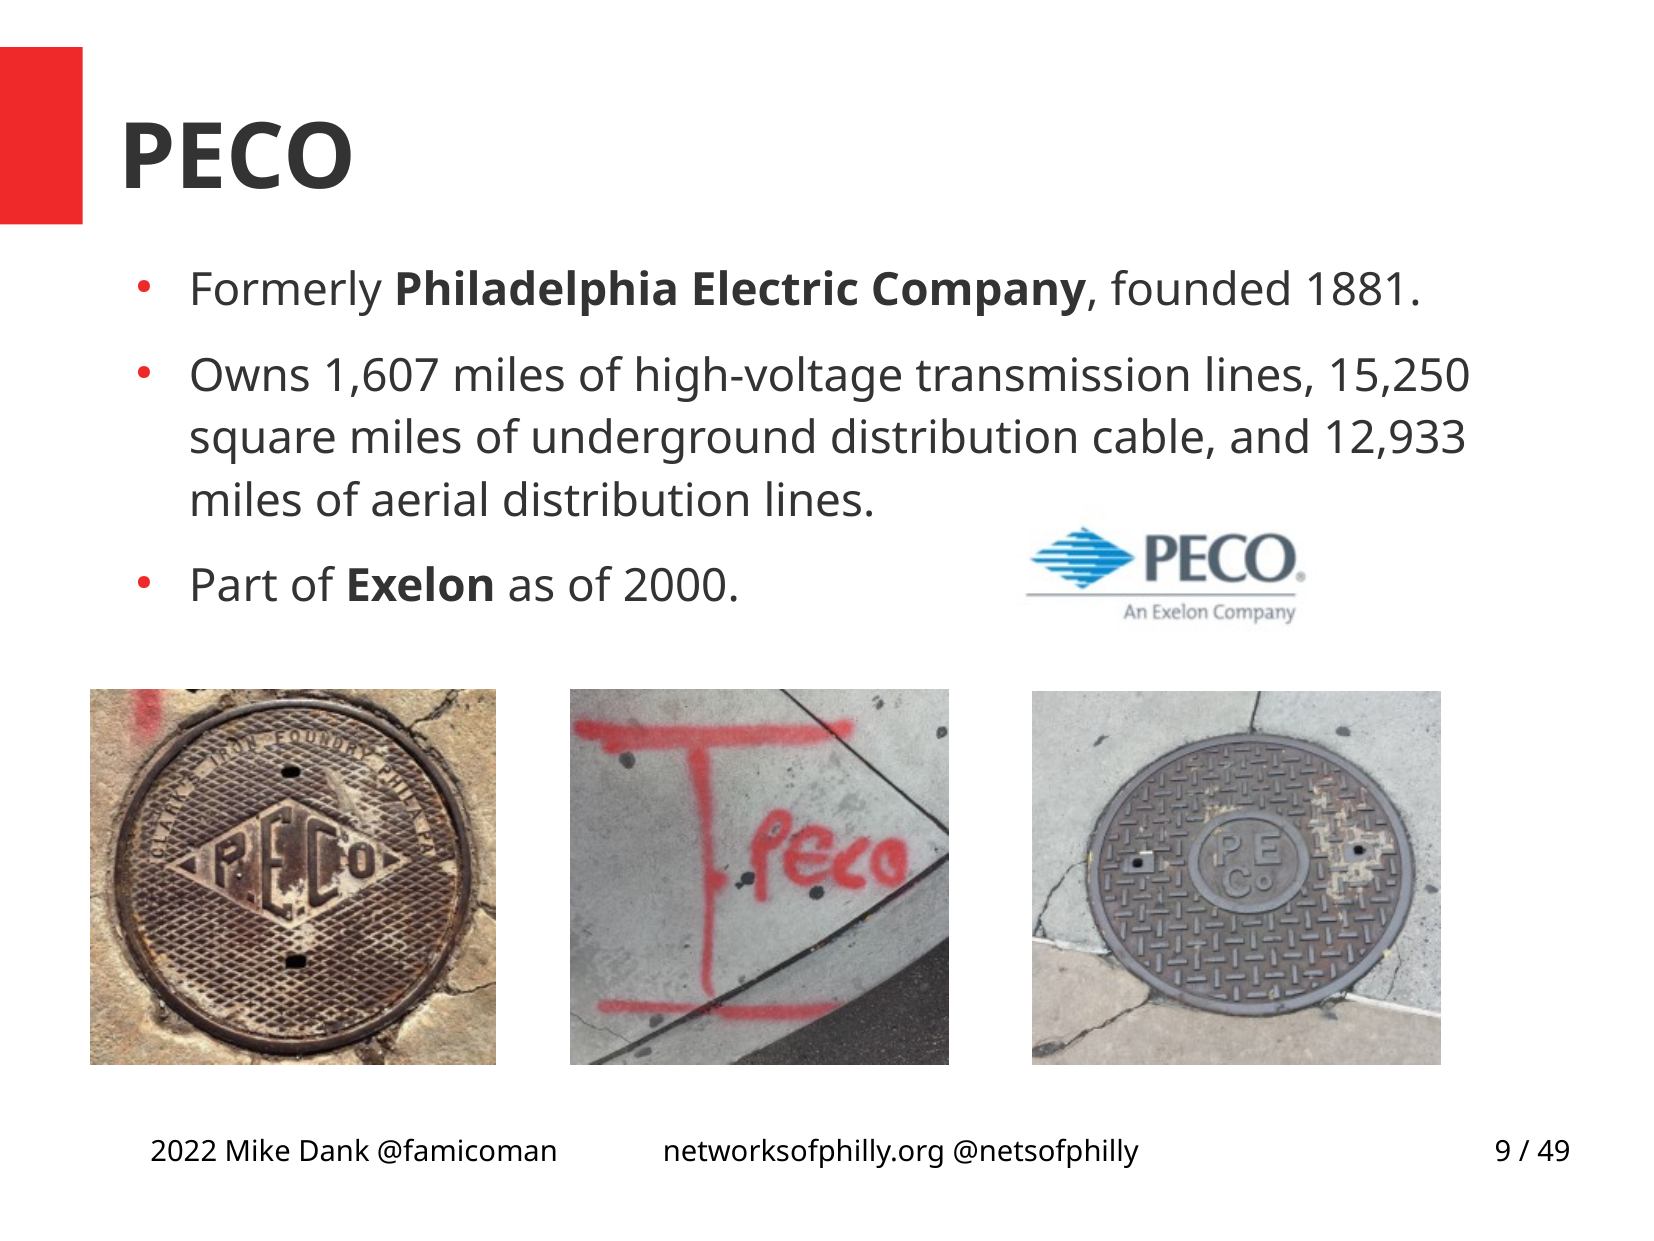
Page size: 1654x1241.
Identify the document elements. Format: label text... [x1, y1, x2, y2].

title PECO [118, 49, 1571, 257]
picture [1032, 691, 1441, 1066]
list Formerly Philadelphia Electric Company, founded 1881. Owns 1,607 miles of high-voltage transmission lines, 15,250 square miles of underground distribution cable, and 12,933 miles of aerial distribution lines. Part of Exelon as of 2000. [118, 256, 1536, 976]
picture [1005, 479, 1326, 675]
picture [90, 689, 496, 1066]
picture [570, 689, 949, 1066]
